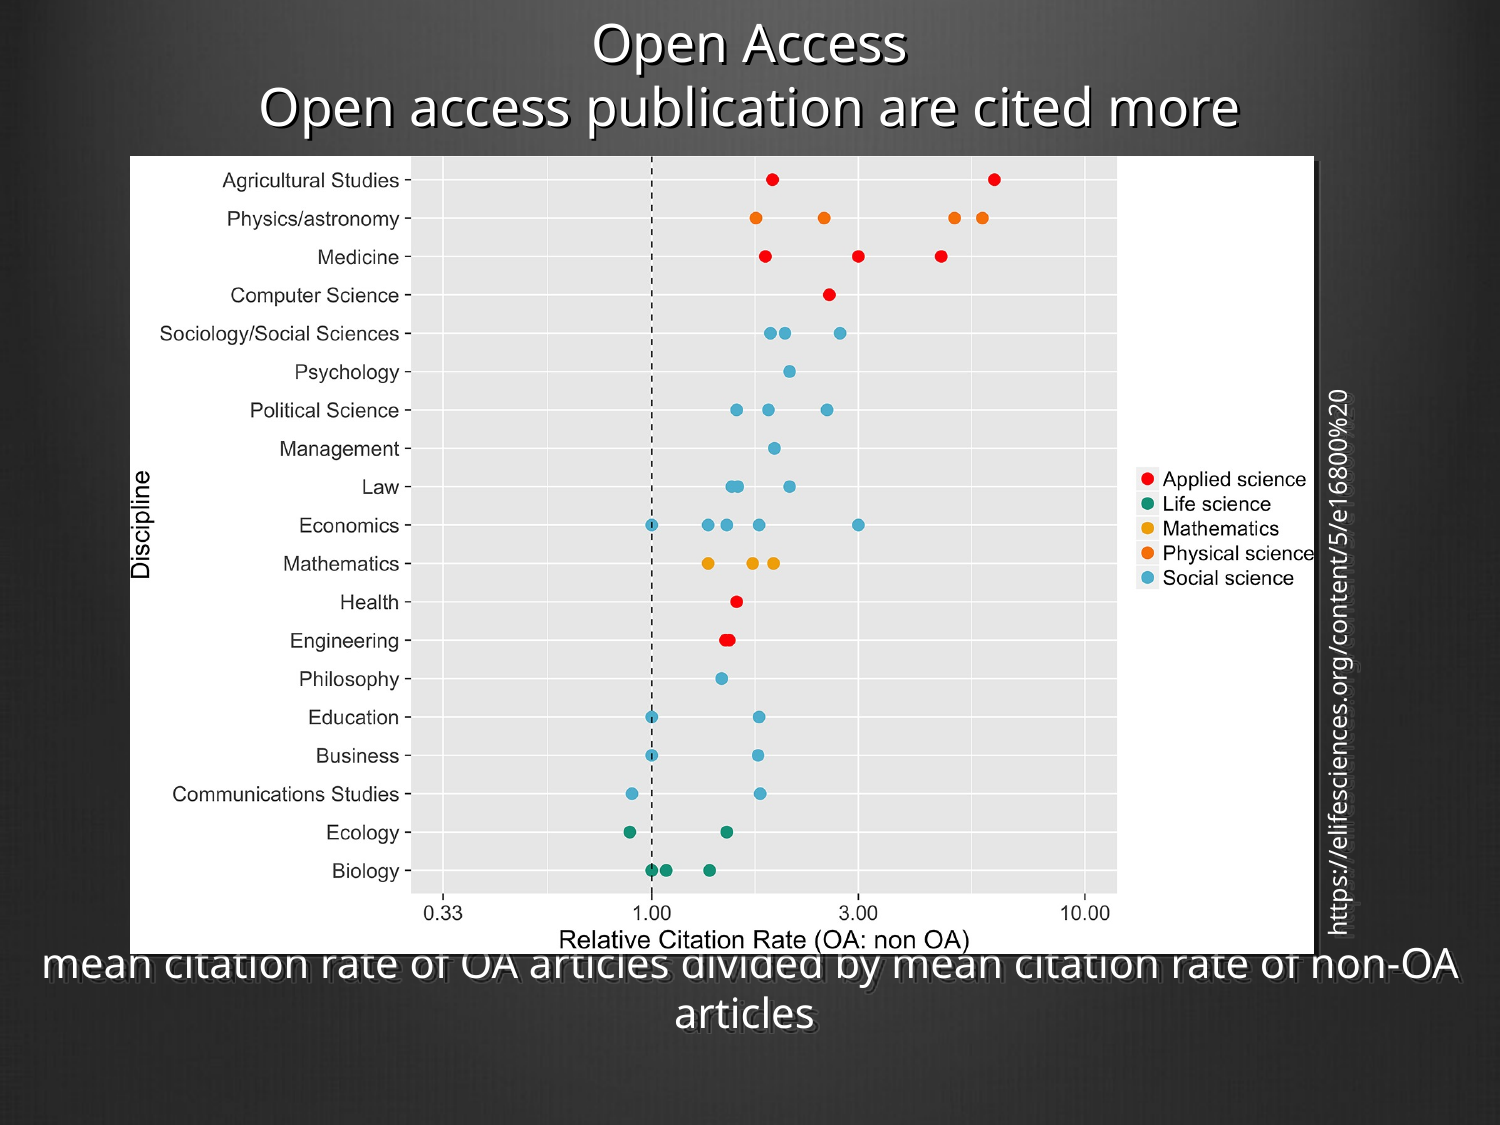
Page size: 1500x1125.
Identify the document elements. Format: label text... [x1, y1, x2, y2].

picture [130, 156, 1314, 954]
text_box https://elifesciences.org/content/5/e16800%20 [1314, 133, 1359, 952]
text_box mean citation rate of OA articles divided by mean citation rate of non-OA articles [0, 929, 1500, 1046]
title Open Access Open access publication are cited more [112, 1, 1388, 145]
